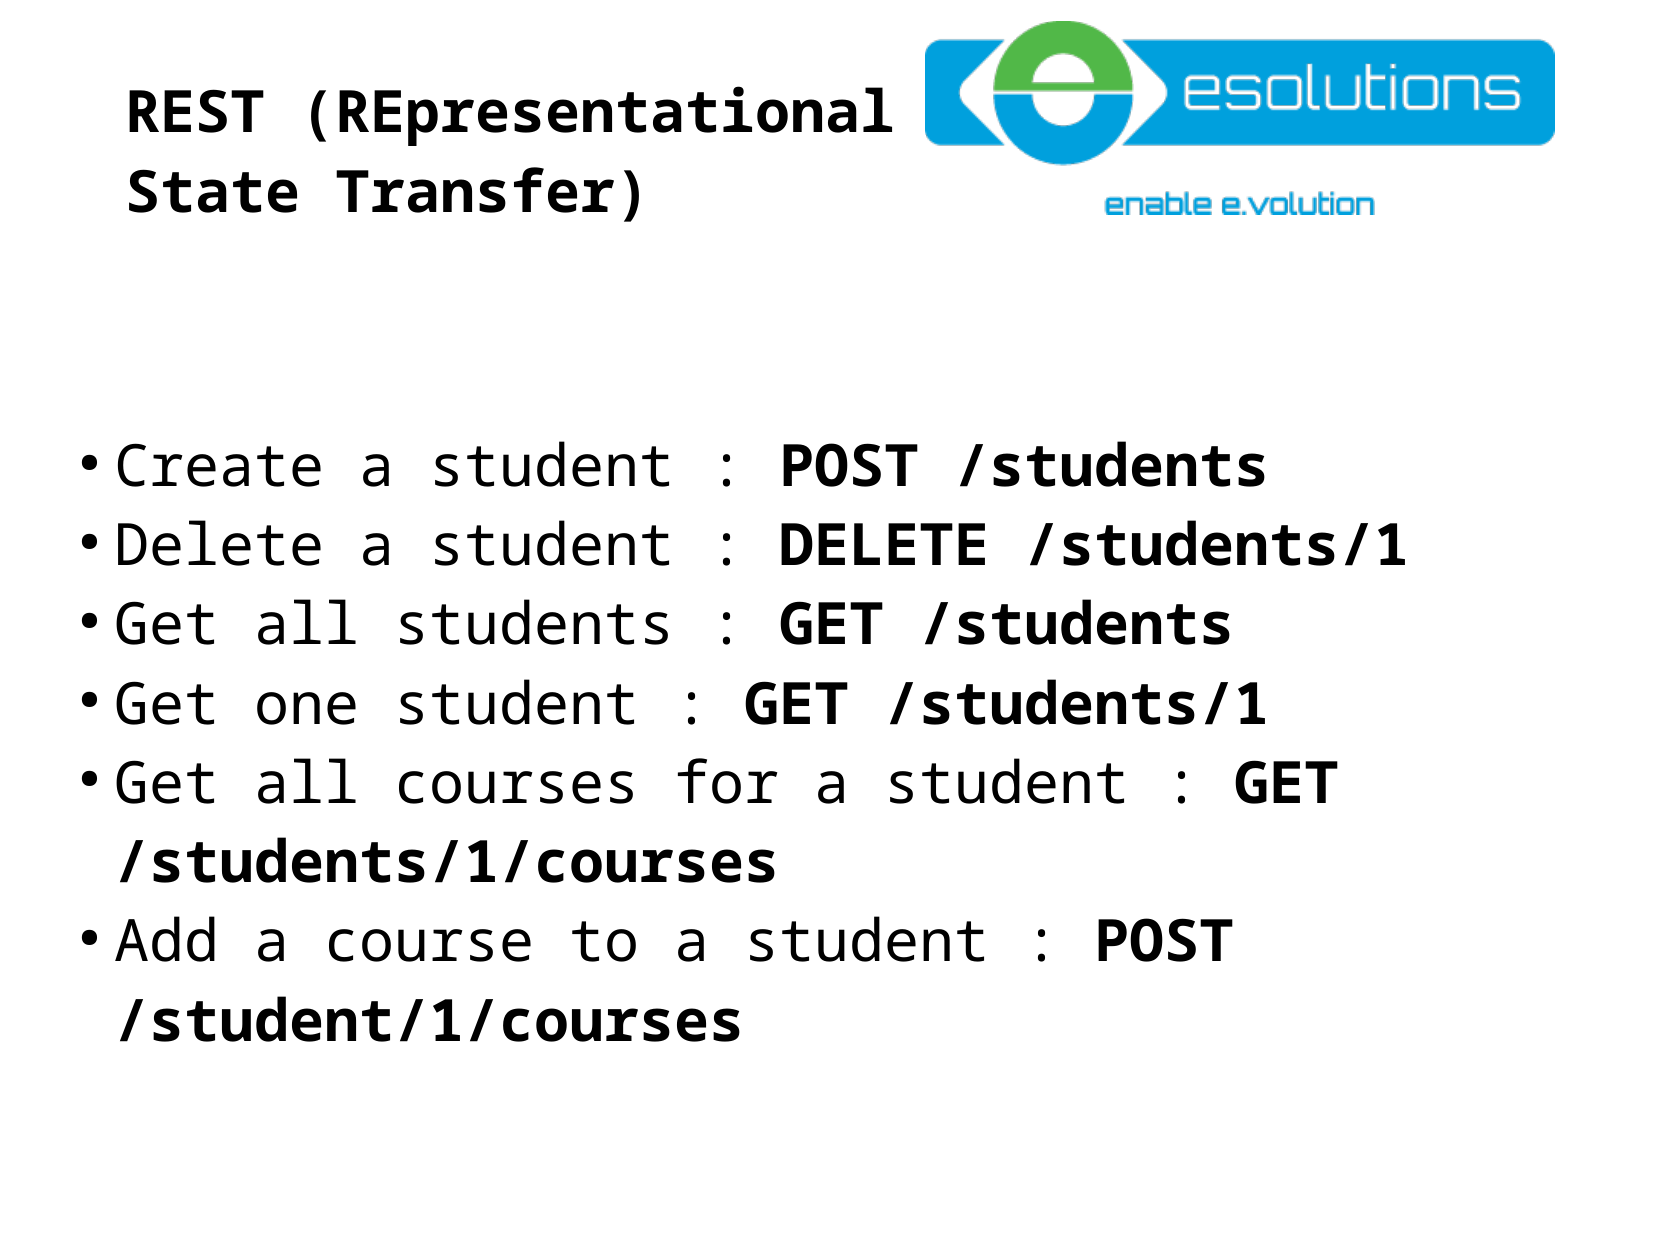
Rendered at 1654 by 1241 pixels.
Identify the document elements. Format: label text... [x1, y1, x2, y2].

picture [1185, 75, 1220, 110]
picture [1390, 75, 1396, 110]
picture [1485, 75, 1521, 110]
picture [1267, 75, 1302, 110]
picture [1325, 75, 1361, 110]
picture [1340, 201, 1351, 211]
picture [1366, 64, 1385, 110]
picture [1130, 201, 1139, 215]
picture [1444, 75, 1479, 110]
picture [1403, 75, 1438, 110]
picture [925, 21, 1555, 215]
picture [1110, 201, 1120, 205]
picture [1307, 64, 1319, 110]
picture [1197, 201, 1208, 205]
subtitle Create a student : POST /students Delete a student : DELETE /students/1 Get all students : GET /students Get one student : GET /students/1 Get all courses for a student : GET /students/1/courses Add a course to a student : POST /student/1/courses [79, 240, 1561, 1163]
picture [1226, 75, 1261, 110]
picture [1360, 201, 1370, 215]
picture [1226, 201, 1236, 205]
picture [1169, 201, 1179, 211]
text_box REST (REpresentational State Transfer) [75, 63, 916, 217]
